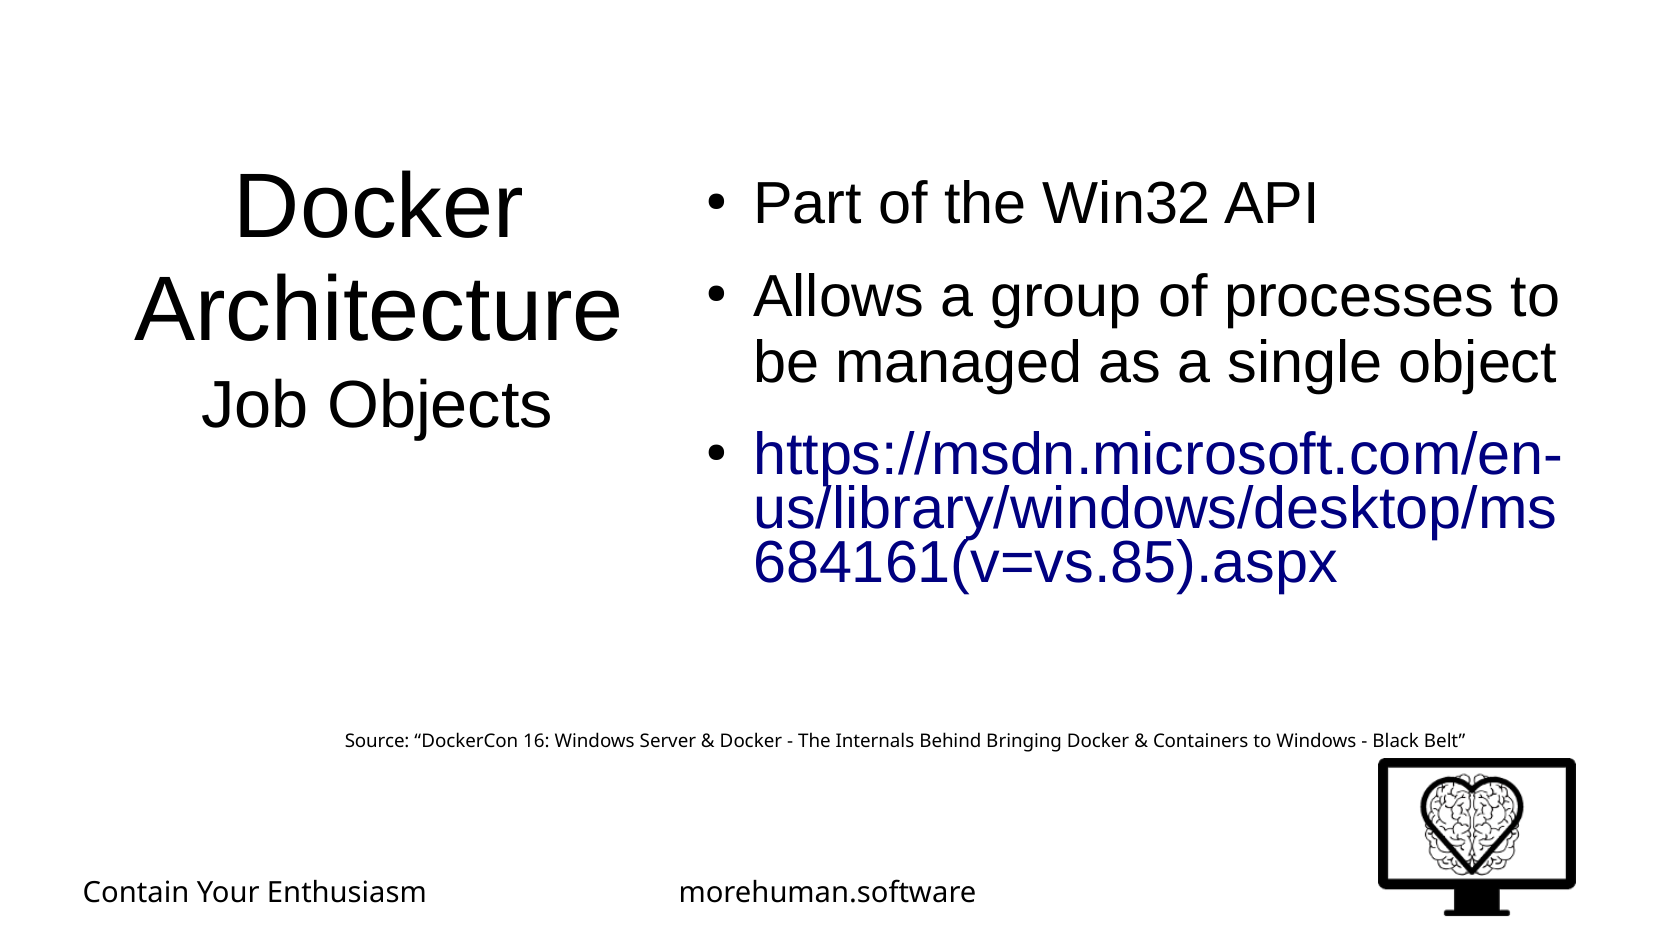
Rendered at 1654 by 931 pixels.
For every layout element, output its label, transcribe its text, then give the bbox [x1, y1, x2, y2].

text_box Source: “DockerCon 16: Windows Server & Docker - The Internals Behind Bringing Docker & Containers to Windows - Black Belt” [330, 720, 1569, 757]
title Docker Architecture [83, 154, 676, 371]
picture [1378, 758, 1576, 925]
list Part of the Win32 API Allows a group of processes to be managed as a single object https://msdn.microsoft.com/en-us/library/windows/desktop/ms684161(v=vs.85).aspx [690, 169, 1572, 545]
text_box Job Objects [81, 367, 674, 673]
